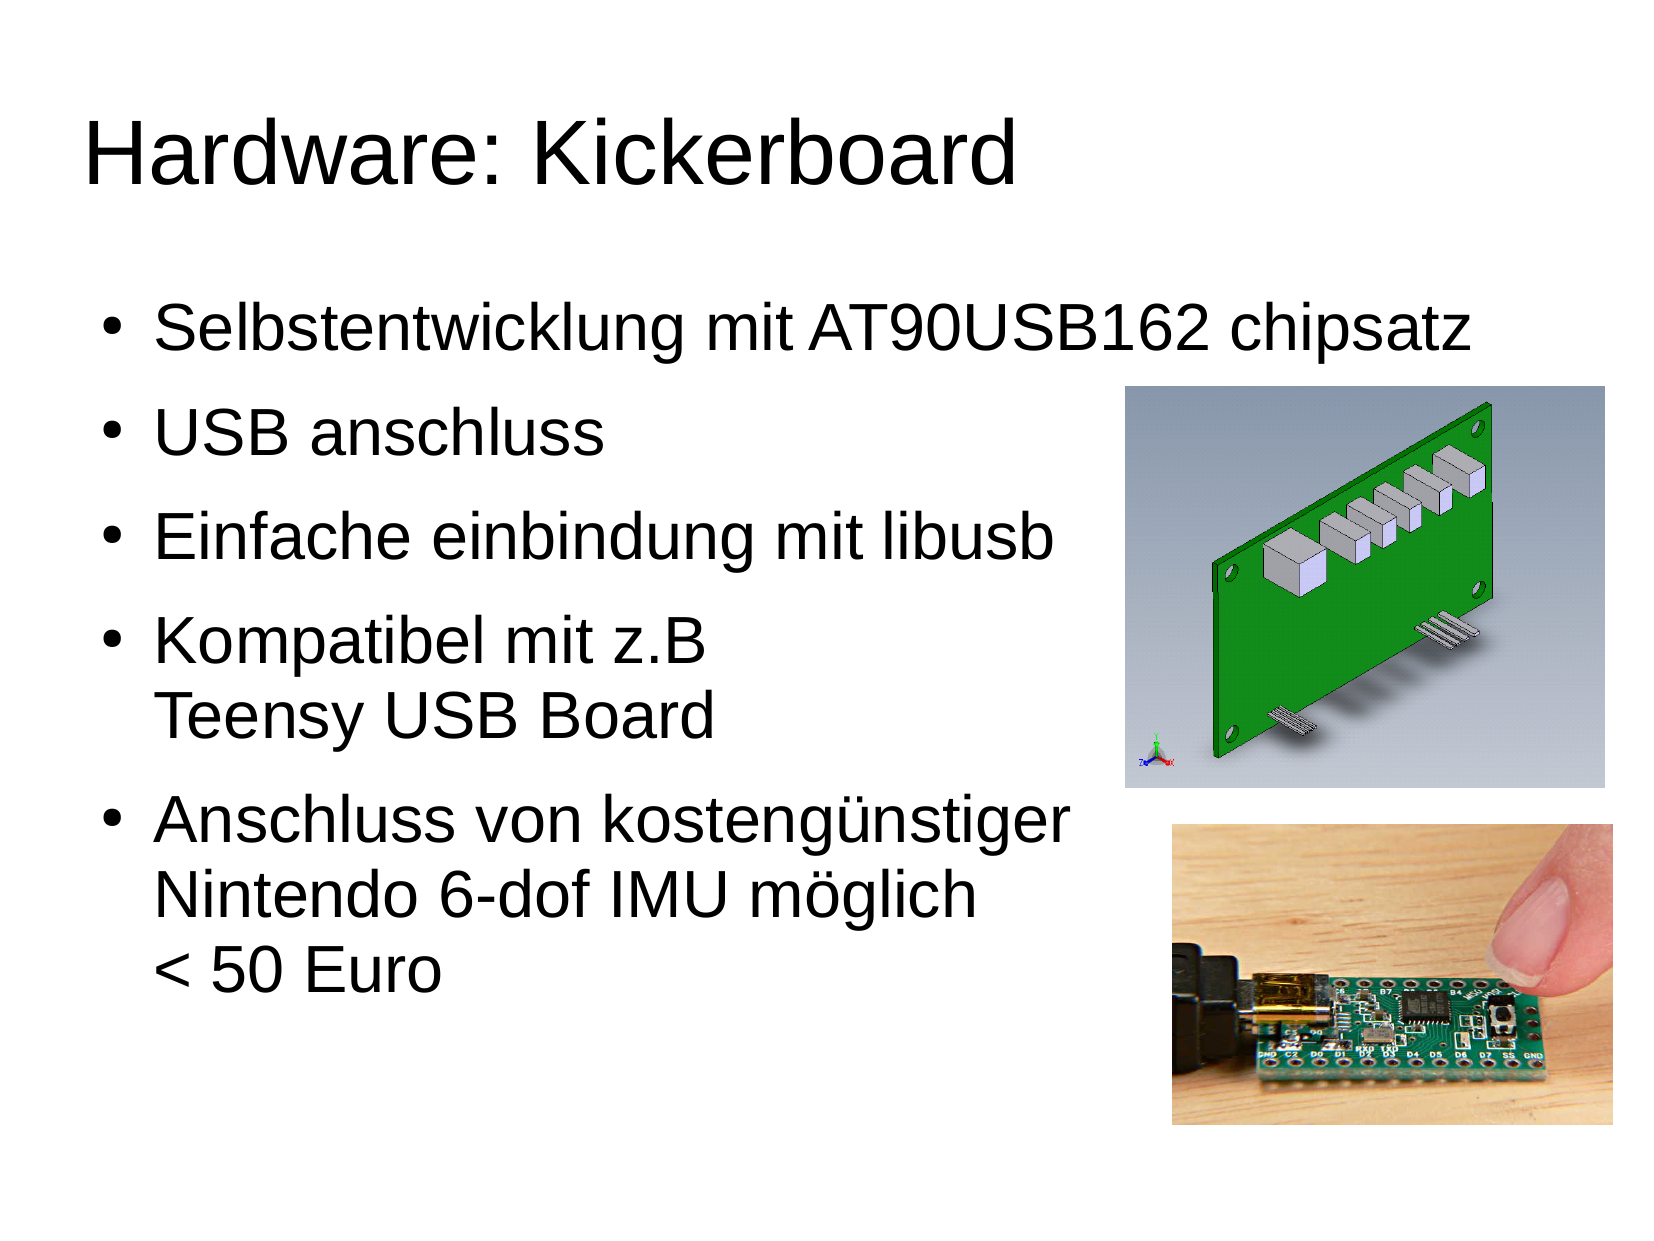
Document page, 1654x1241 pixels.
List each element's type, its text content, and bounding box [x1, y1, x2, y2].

title Hardware: Kickerboard [82, 56, 1571, 250]
picture [1172, 824, 1613, 1126]
picture [1125, 386, 1605, 788]
list Selbstentwicklung mit AT90USB162 chipsatz USB anschluss Einfache einbindung mit libusb Kompatibel mit z.B Teensy USB Board Anschluss von kostengünstiger Nintendo 6-dof IMU möglich < 50 Euro [82, 290, 1571, 1109]
